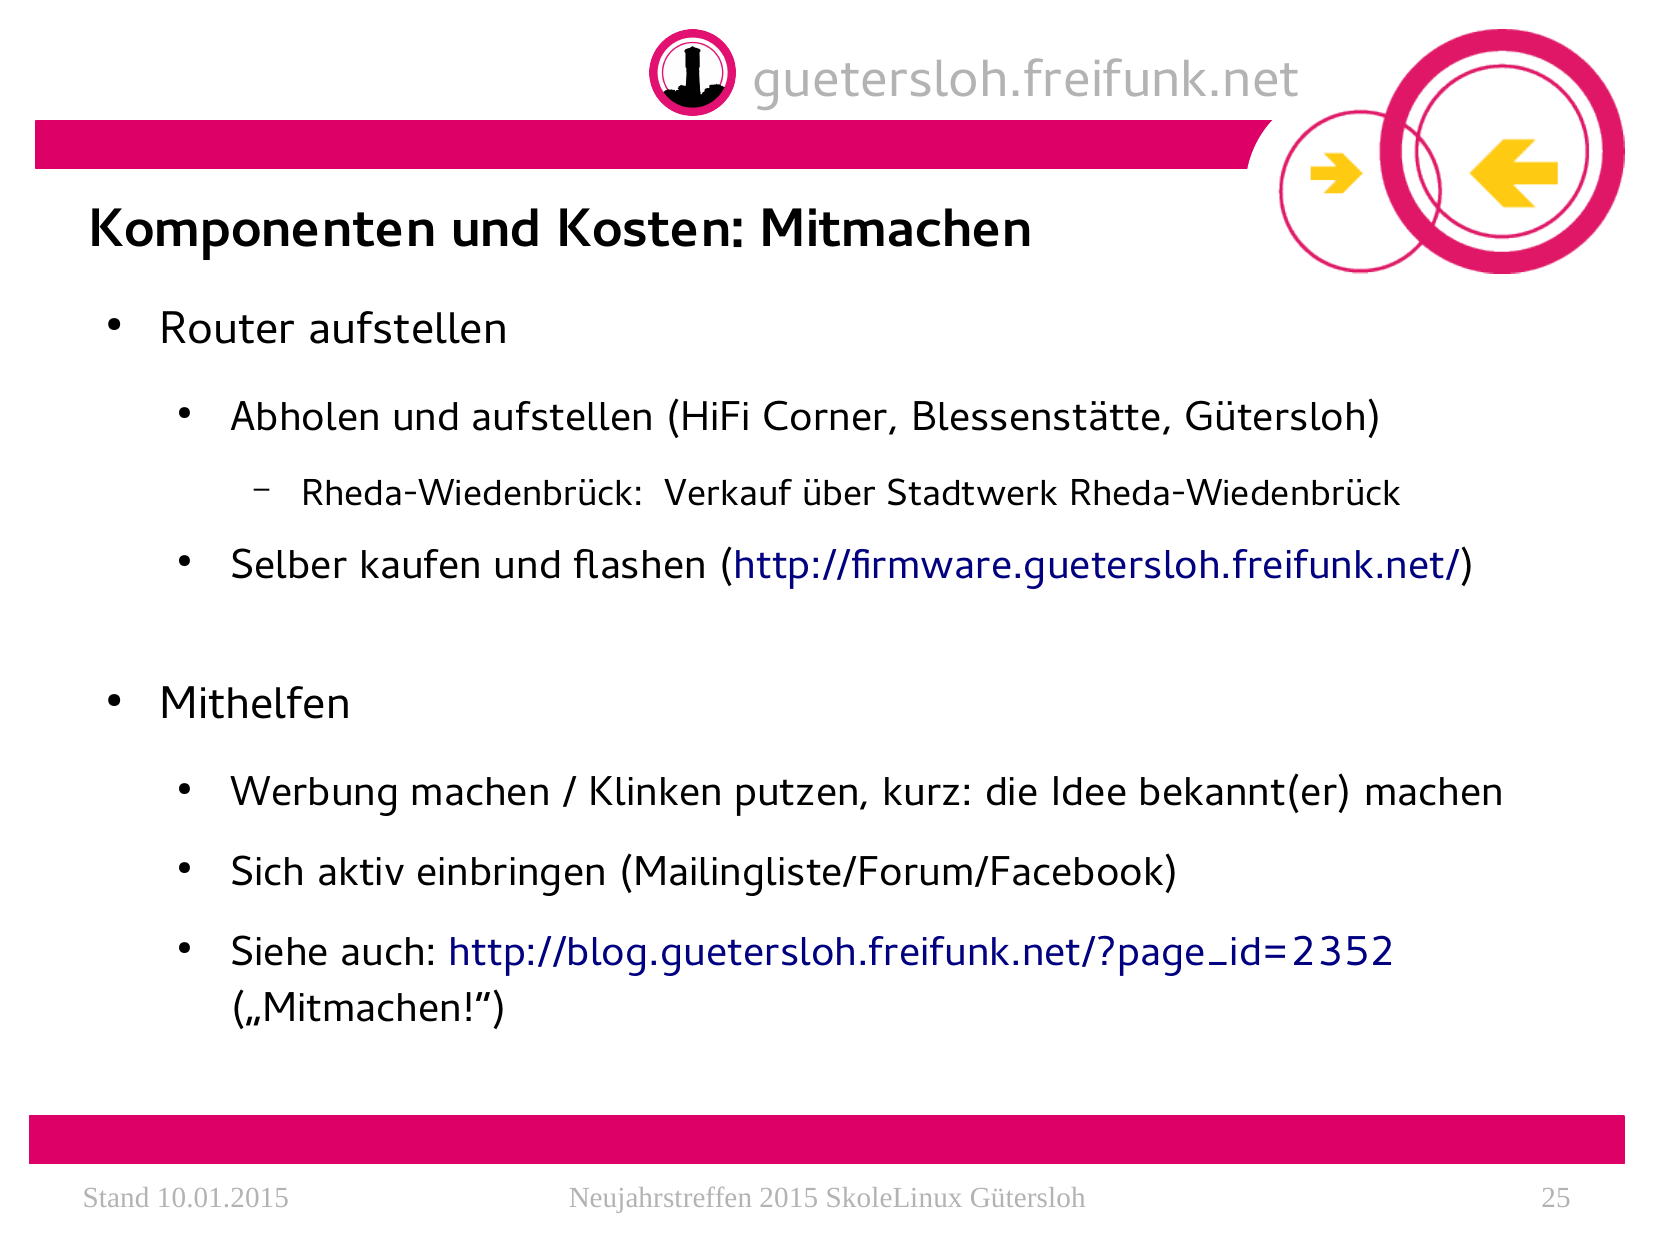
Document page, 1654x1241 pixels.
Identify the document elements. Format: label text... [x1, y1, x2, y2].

picture [1278, 29, 1625, 274]
title Komponenten und Kosten: Mitmachen [88, 196, 1123, 271]
list Router aufstellen Abholen und aufstellen (HiFi Corner, Blessenstätte, Gütersloh) Rheda-Wiedenbrück: Verkauf über Stadtwerk Rheda-Wiedenbrück Selber kaufen und flashen (http://firmware.guetersloh.freifunk.net/) Mithelfen Werbung machen / Klinken putzen, kurz: die Idee bekannt(er) machen Sich aktiv einbringen (Mailingliste/Forum/Facebook) Siehe auch: http://blog.guetersloh.freifunk.net/?page_id=2352 („Mitmachen!“) [88, 295, 1565, 1049]
picture [649, 29, 736, 116]
